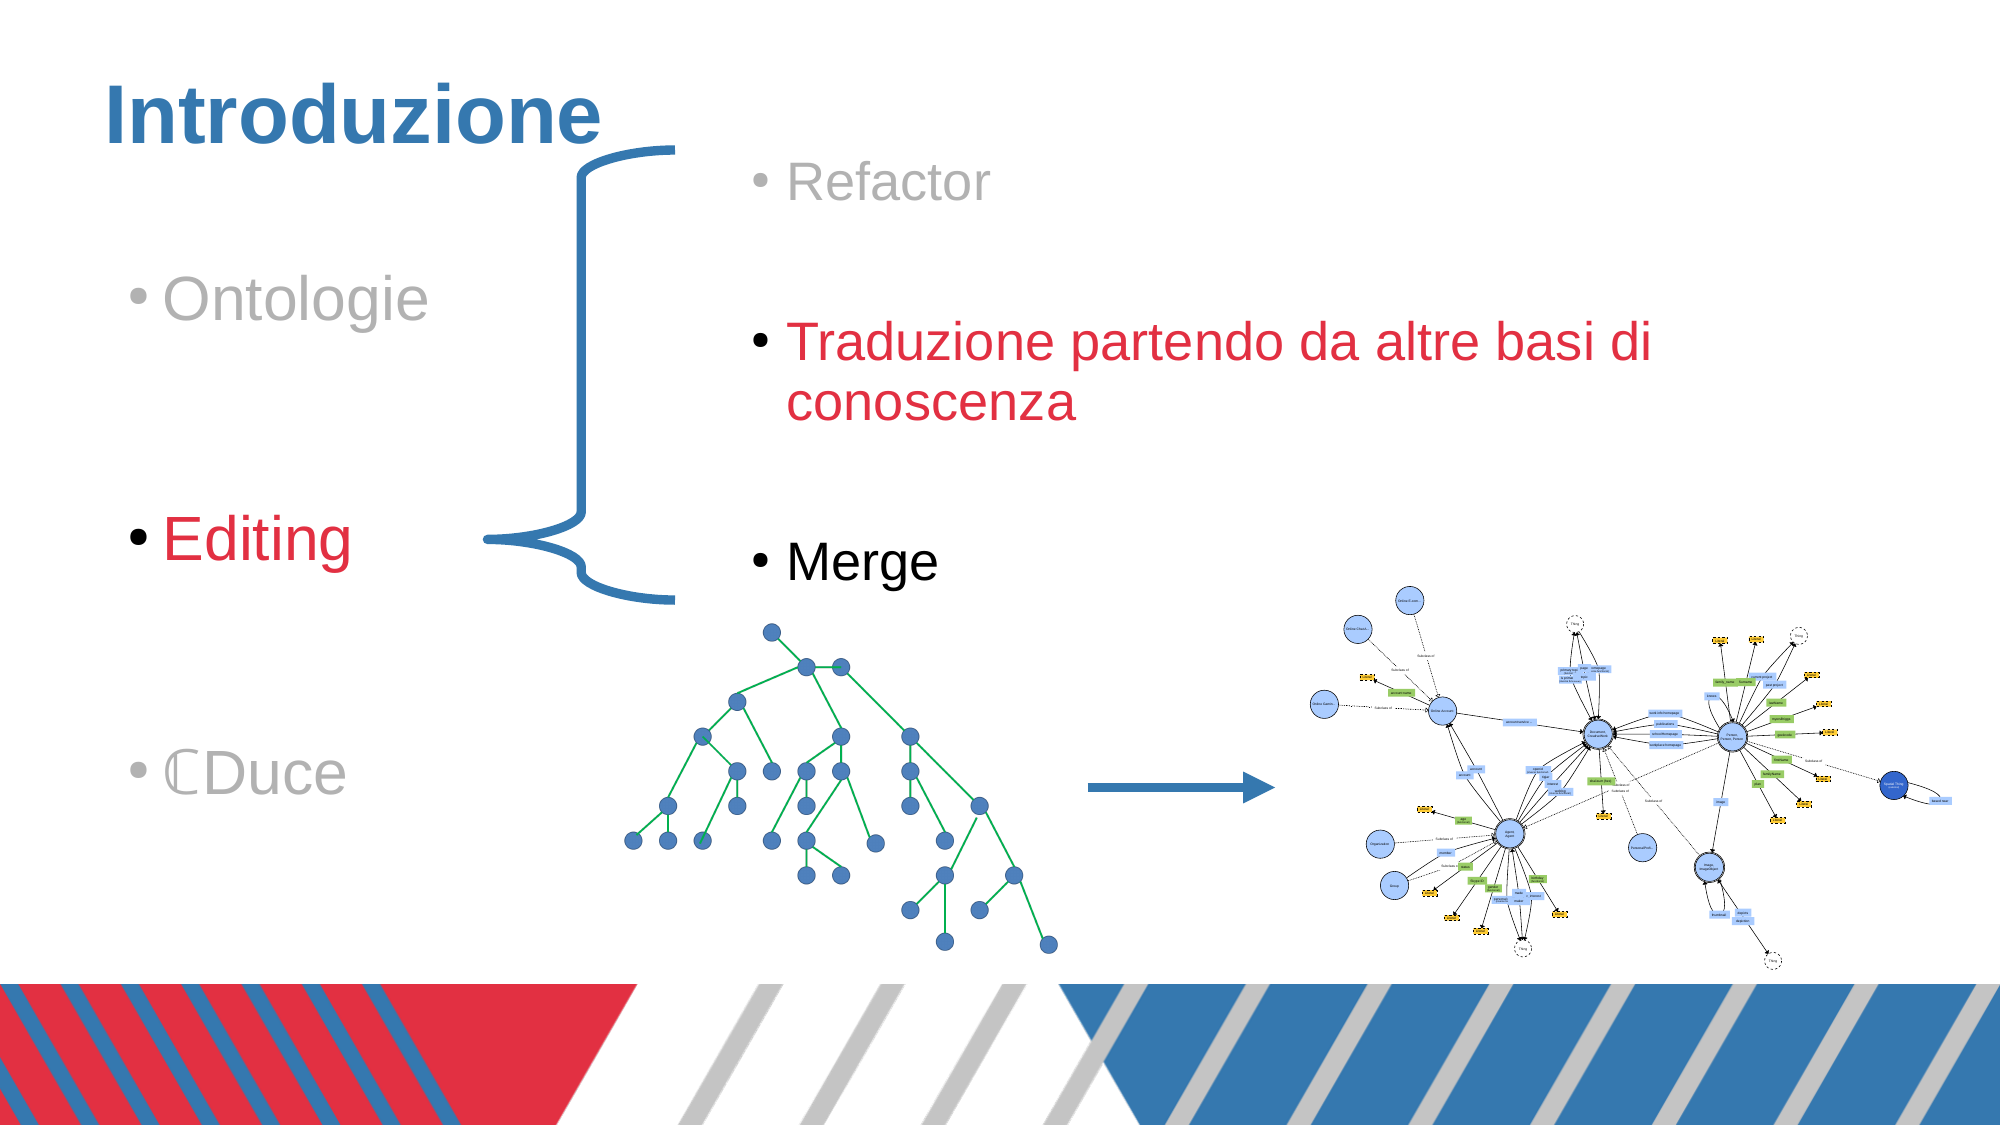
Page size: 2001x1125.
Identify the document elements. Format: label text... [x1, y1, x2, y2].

text_box Refactor Traduzione partendo da altre basi di conoscenza Merge [736, 144, 1862, 745]
title Introduzione [89, 64, 1828, 171]
picture [624, 623, 1058, 954]
text_box Ontologie Editing ℂDuce [112, 262, 1245, 976]
picture [0, 586, 2000, 1125]
